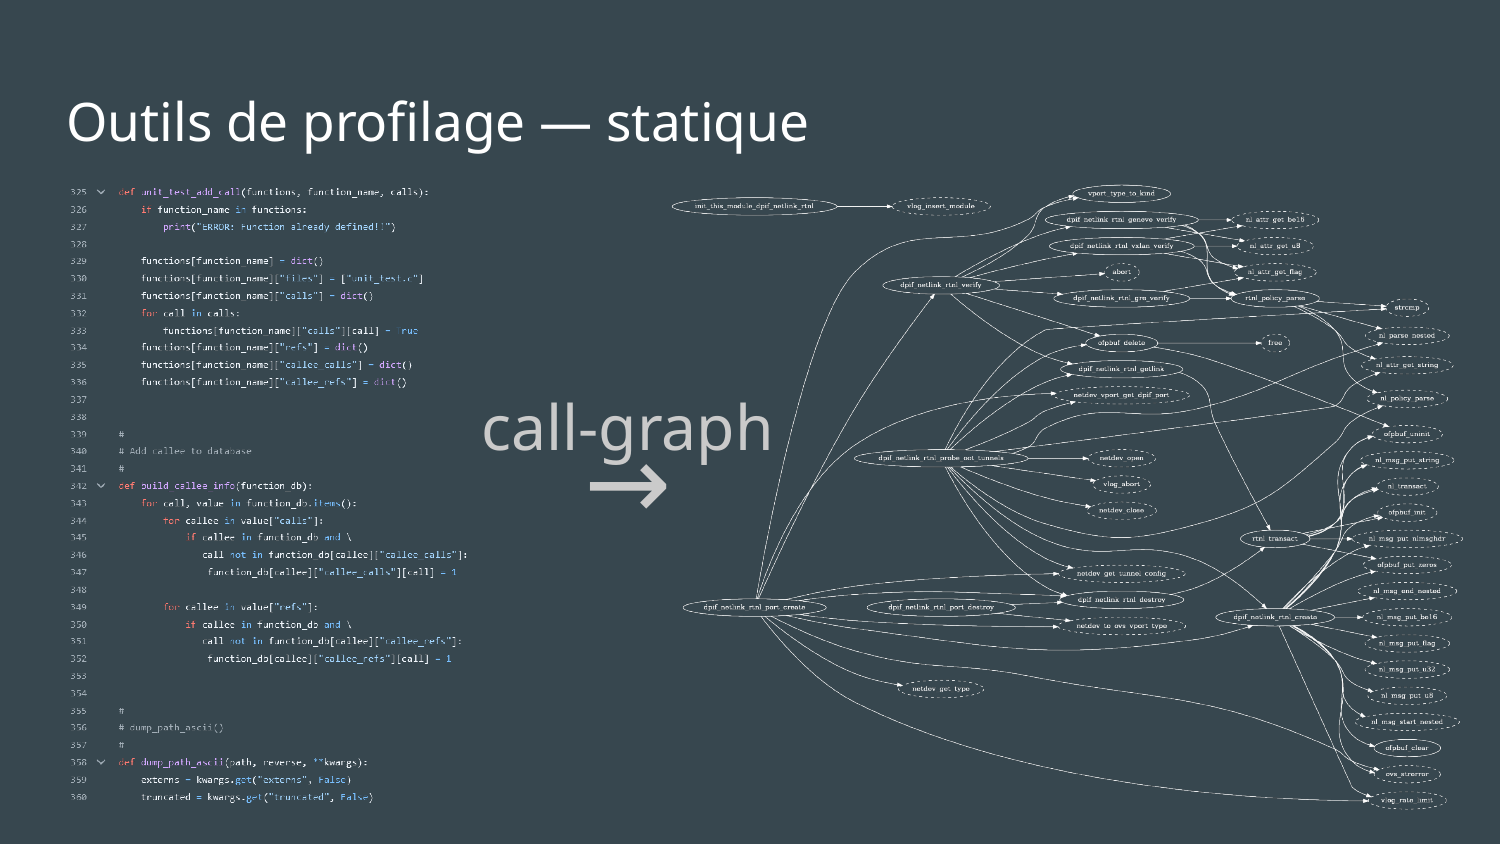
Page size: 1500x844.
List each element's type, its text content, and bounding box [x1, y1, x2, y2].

title Outils de profilage — statique [51, 72, 1449, 167]
text_box call-graph → [450, 399, 806, 670]
picture [62, 179, 505, 807]
picture [670, 183, 1464, 811]
